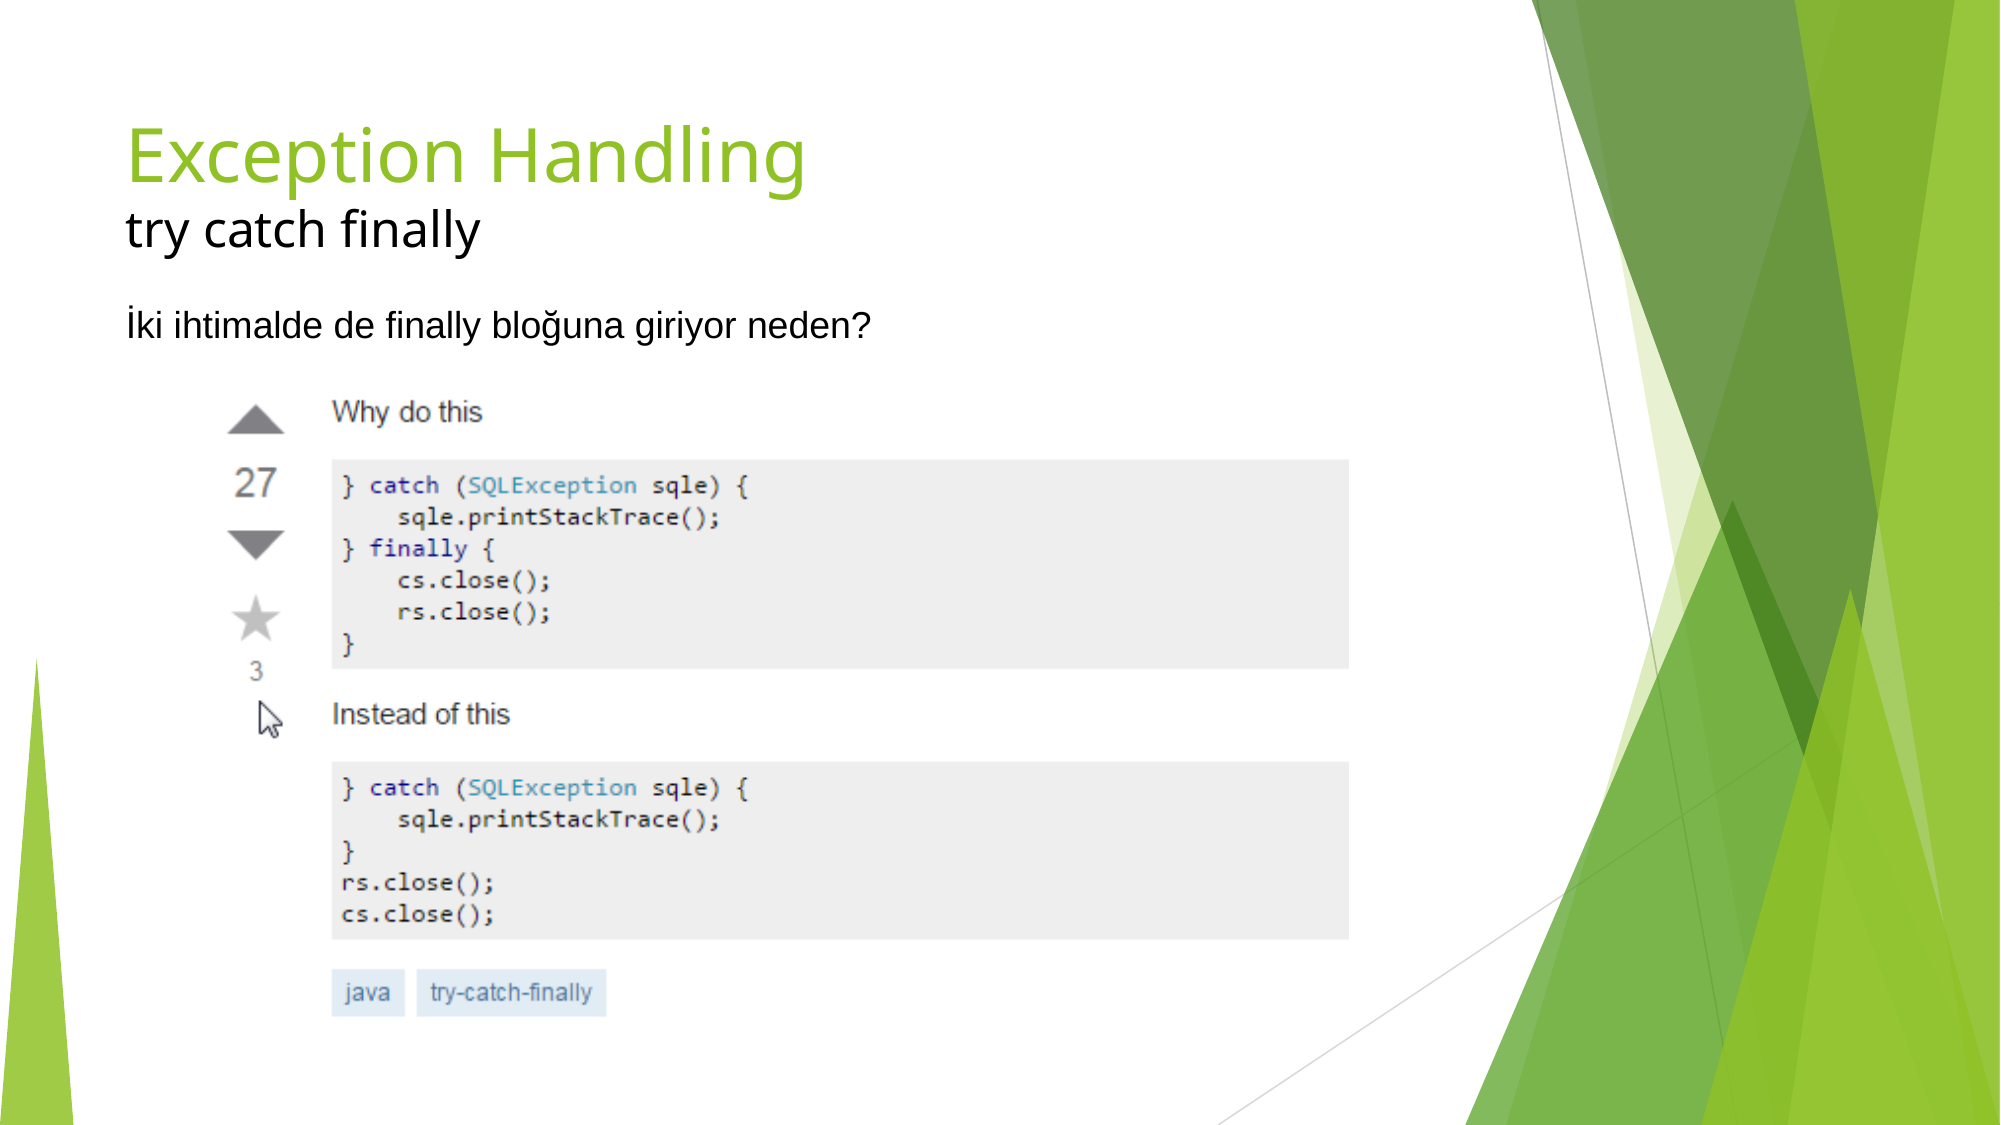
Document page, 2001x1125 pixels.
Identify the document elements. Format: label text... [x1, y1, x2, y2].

text_box İki ihtimalde de finally bloğuna giriyor neden? [111, 297, 1536, 439]
picture [212, 377, 1349, 1023]
title Exception Handling try catch finally [111, 99, 1522, 297]
